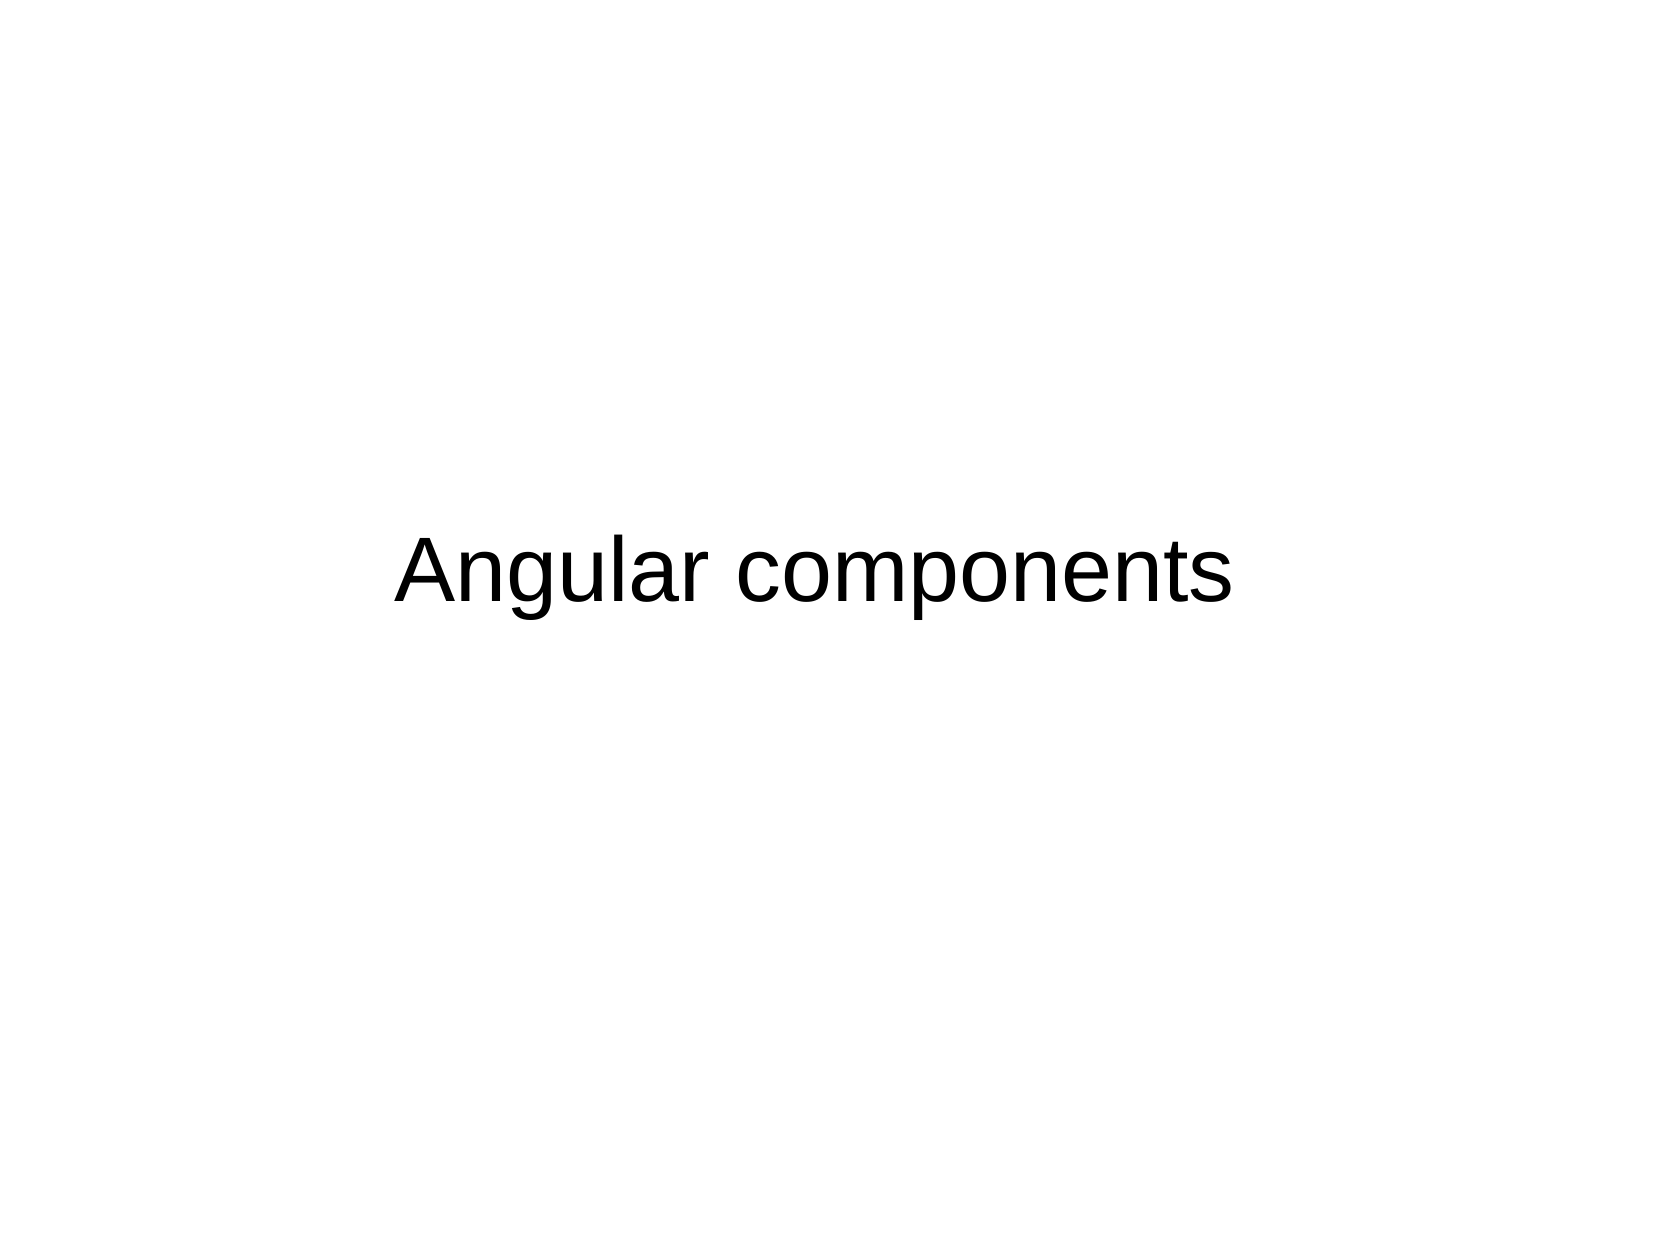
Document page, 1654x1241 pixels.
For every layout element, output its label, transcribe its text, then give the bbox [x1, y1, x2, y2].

title Angular components [70, 466, 1559, 674]
